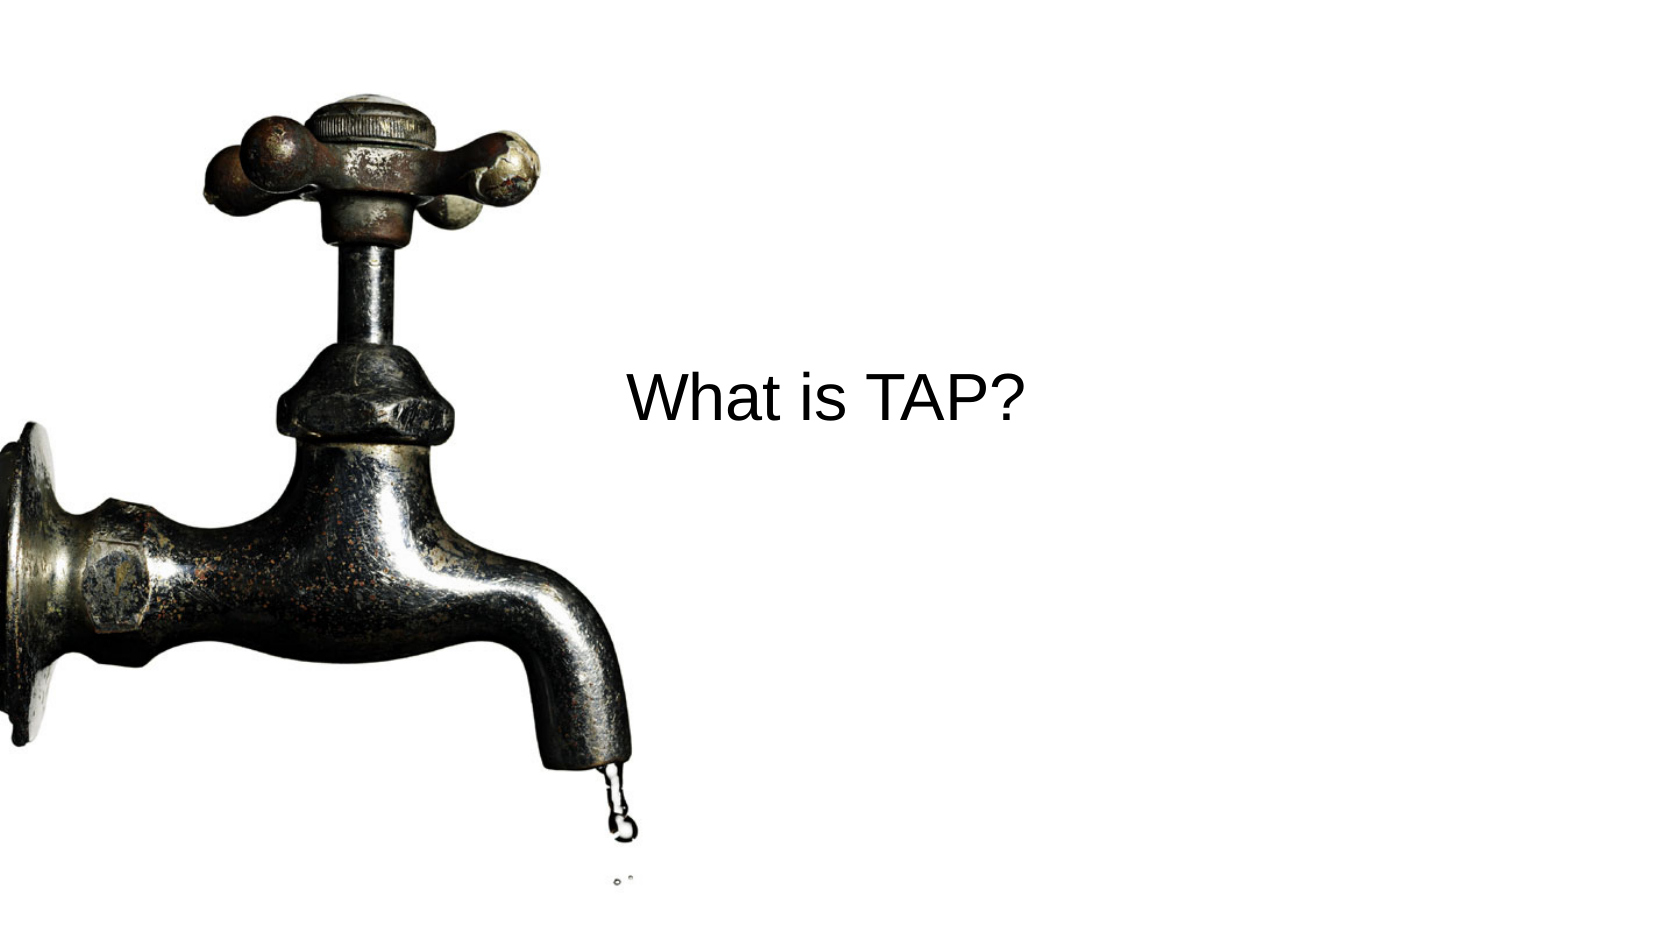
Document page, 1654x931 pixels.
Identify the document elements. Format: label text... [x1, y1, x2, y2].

picture [0, 0, 931, 931]
subtitle What is TAP? [82, 37, 1571, 758]
